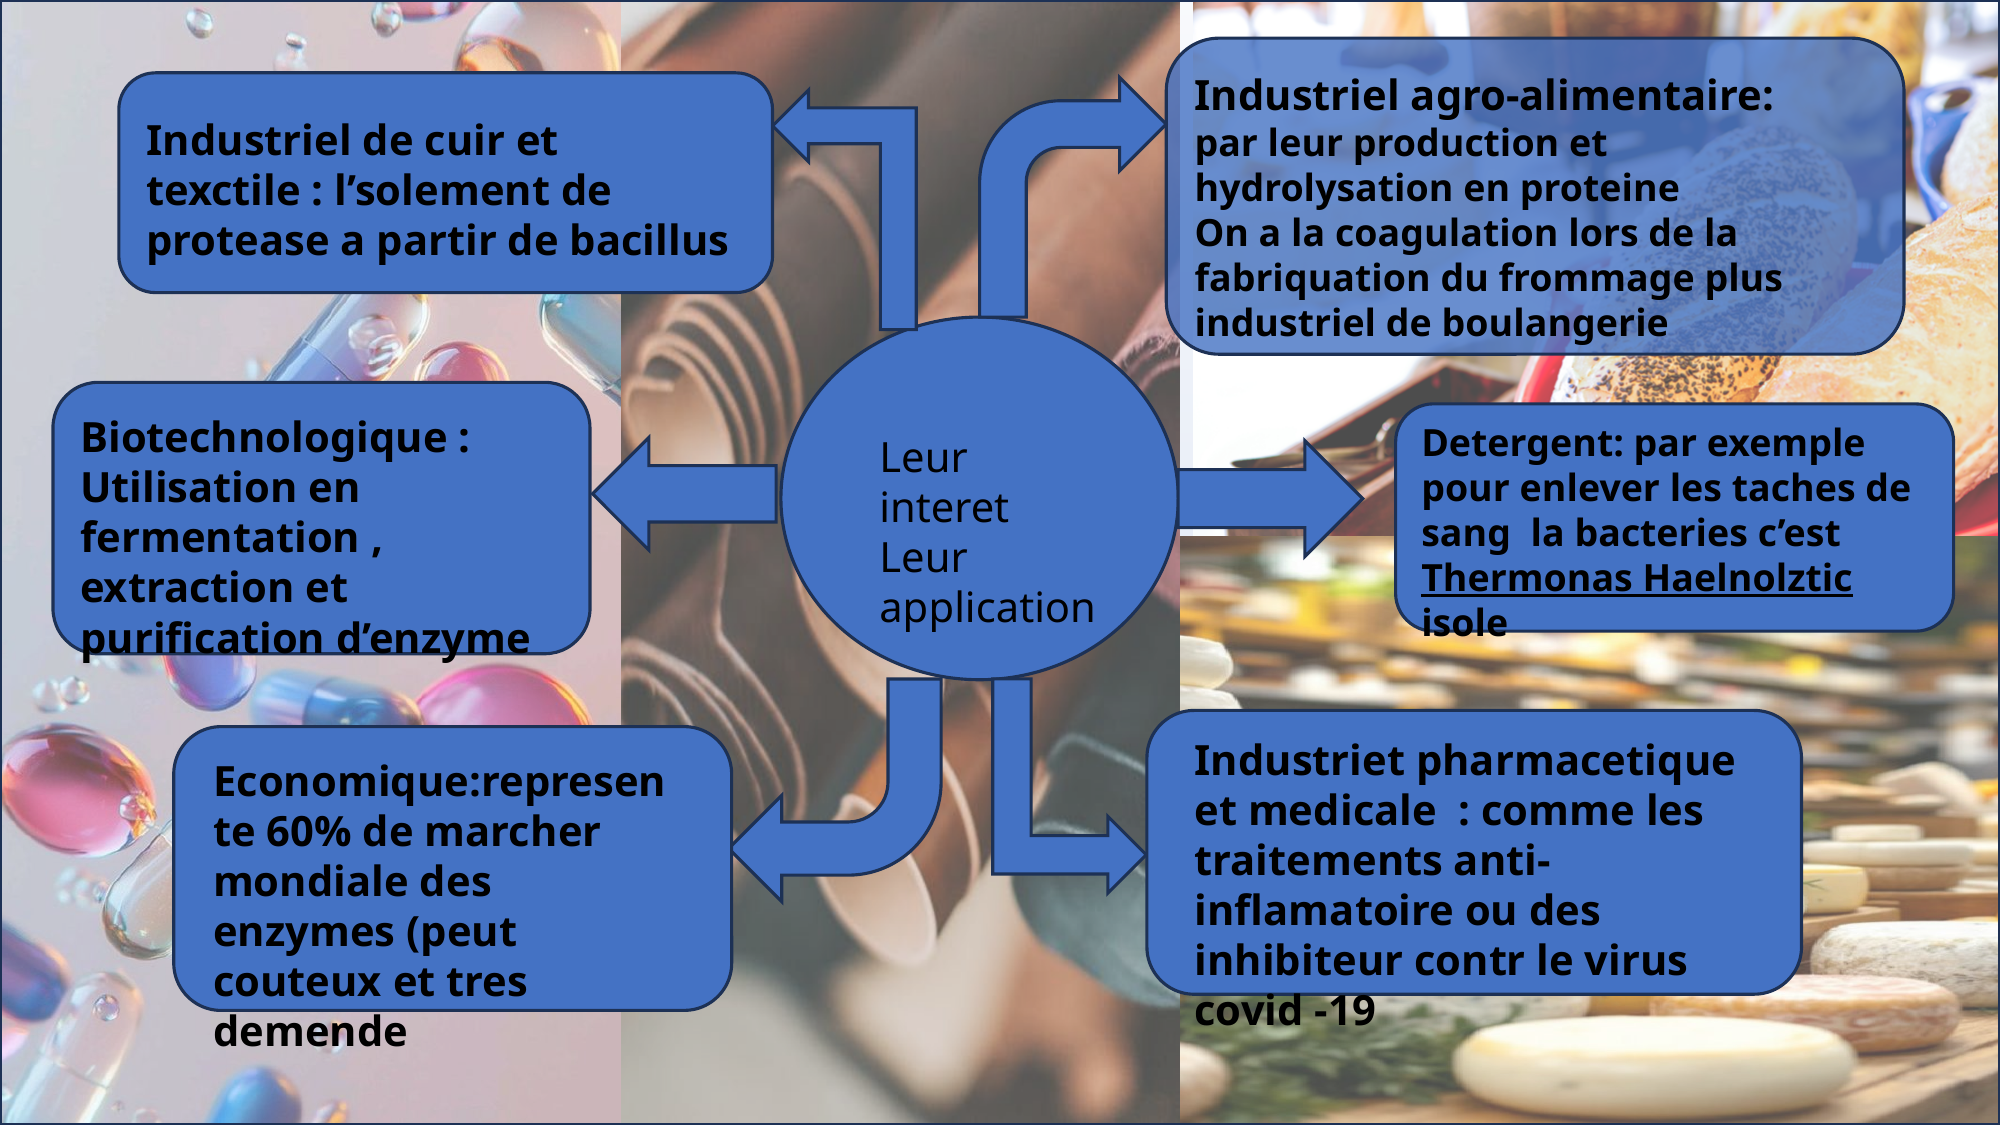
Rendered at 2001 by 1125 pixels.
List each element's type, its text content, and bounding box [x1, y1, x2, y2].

text_box Biotechnologique : Utilisation en fermentation , extraction et purification d’enzyme [65, 403, 568, 669]
text_box Detergent: par exemple pour enlever les taches de sang la bacteries c’est Thermonas Haelnolztic isole [1406, 411, 1934, 652]
text_box Economique:represente 60% de marcher mondiale des enzymes (peut couteux et tres demende [198, 747, 699, 1063]
text_box Leur interet Leur application [864, 423, 1121, 639]
text_box Industriel de cuir et texctile : l’solement de protease a partir de bacillus [131, 106, 759, 272]
text_box Industriet pharmacetique et medicale : comme les traitements anti-inflamatoire ou des inhibiteur contr le virus covid -19 [1179, 726, 1782, 1042]
text_box [0, 0, 2000, 1125]
text_box Industriel agro-alimentaire: par leur production et hydrolysation en proteine On a la coagulation lors de la fabriquation du frommage plus industriel de boulangerie [1179, 61, 1828, 442]
